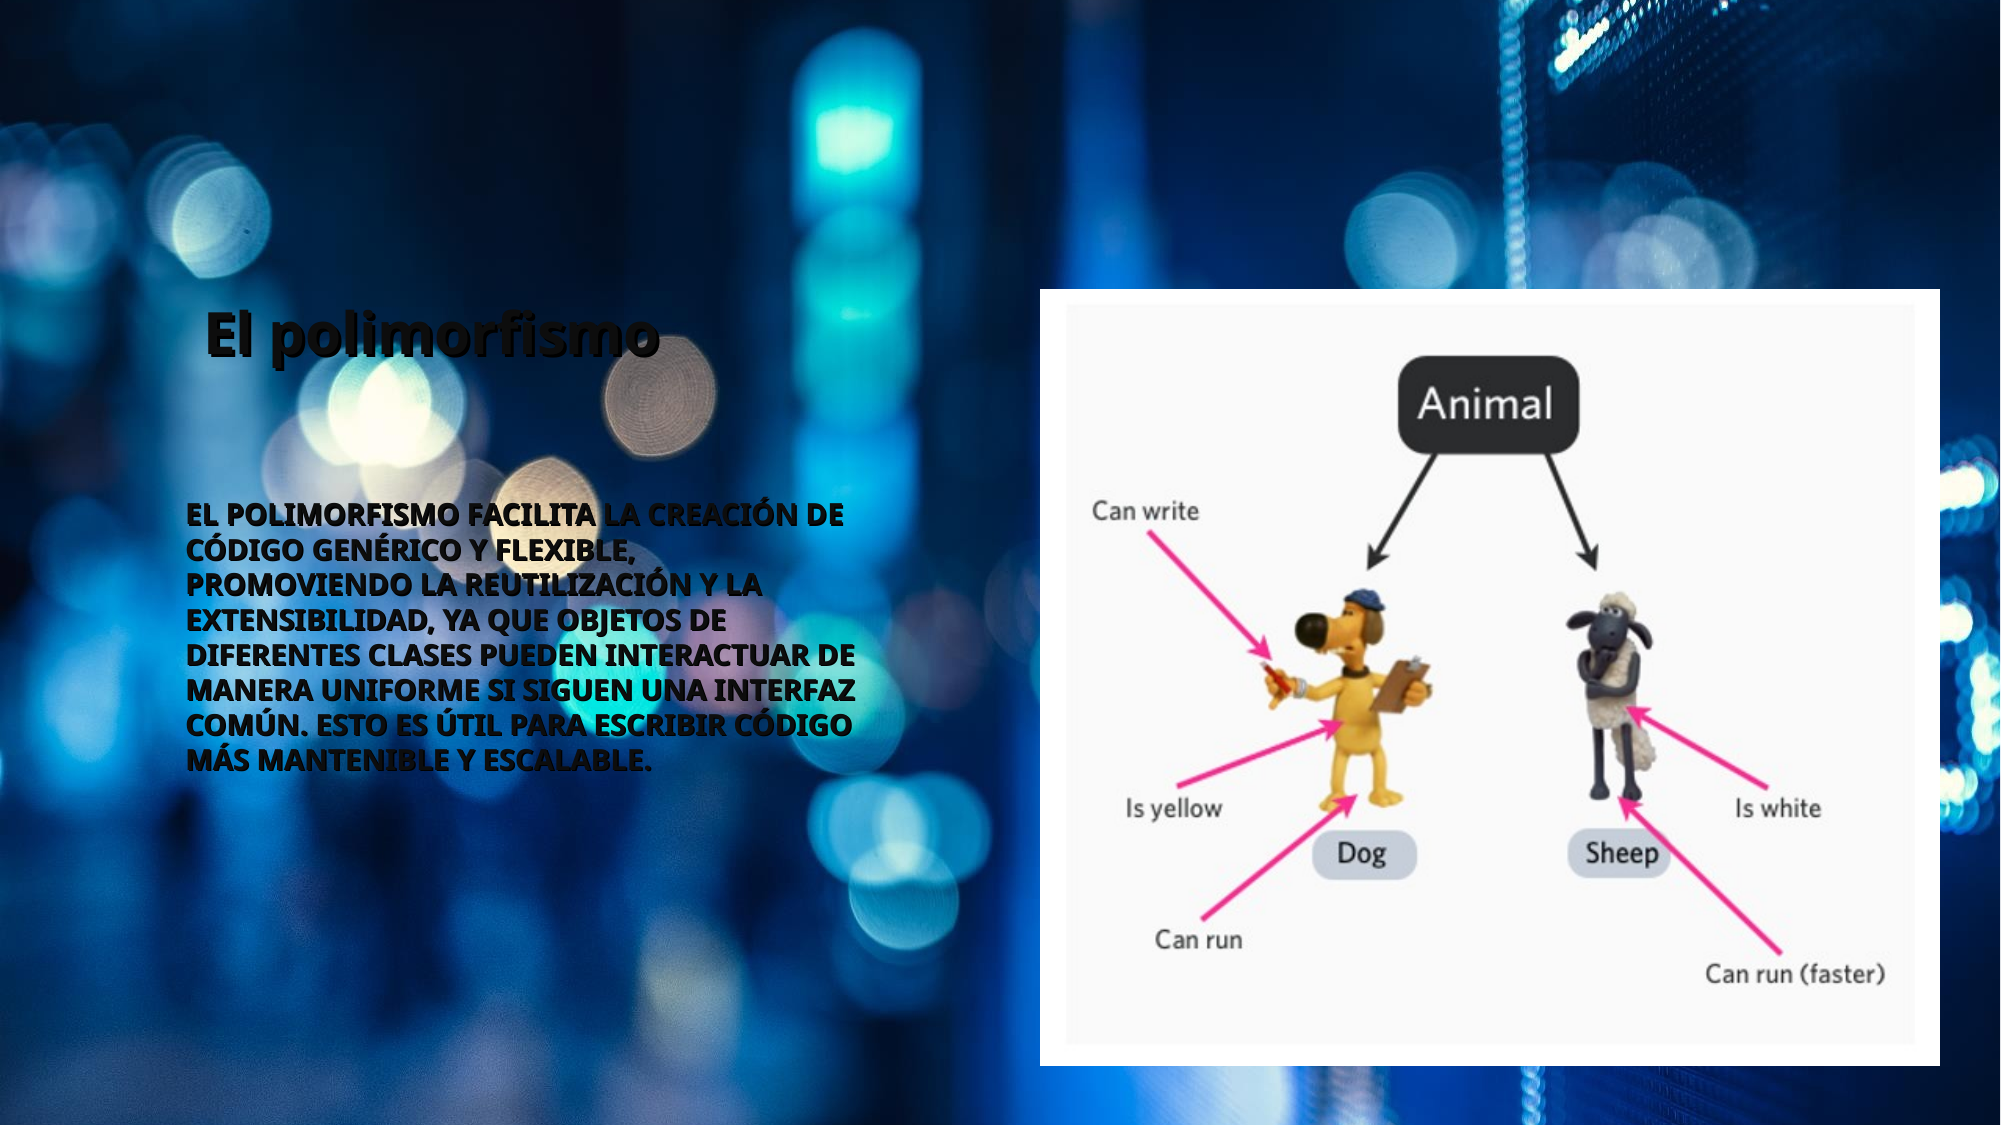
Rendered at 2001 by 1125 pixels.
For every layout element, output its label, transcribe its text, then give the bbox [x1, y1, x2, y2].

title El polimorfismo facilita la creación de código genérico y flexible, promoviendo la reutilización y la extensibilidad, ya que objetos de diferentes clases pueden interactuar de manera uniforme si siguen una interfaz común. Esto es útil para escribir código más mantenible y escalable. [165, 463, 876, 809]
text_box El polimorfismo [188, 288, 1206, 375]
picture [0, 0, 2000, 1125]
